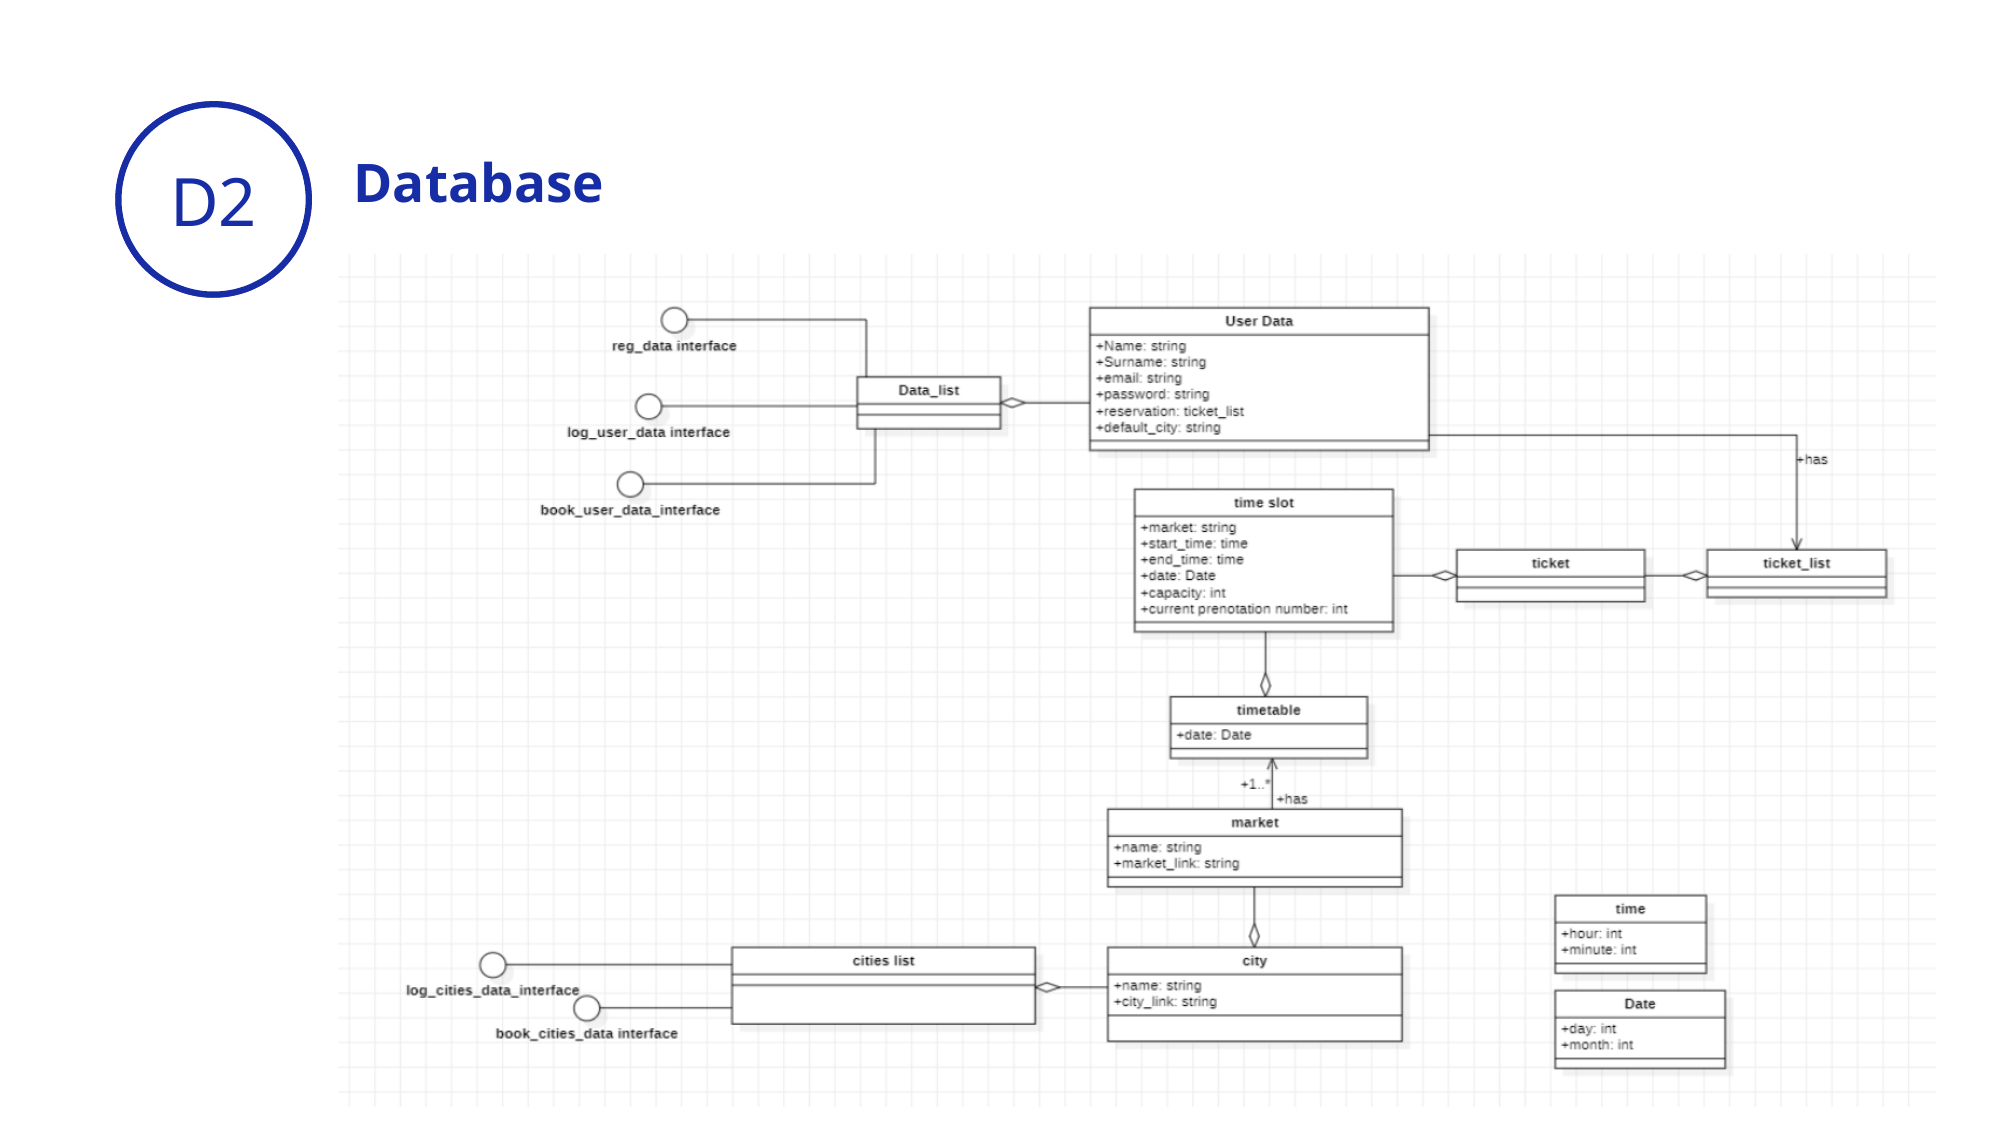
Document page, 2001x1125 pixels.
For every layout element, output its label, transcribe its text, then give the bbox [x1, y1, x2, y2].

list Database [338, 149, 1649, 223]
picture [338, 254, 2000, 1107]
text_box D2 [118, 104, 309, 295]
